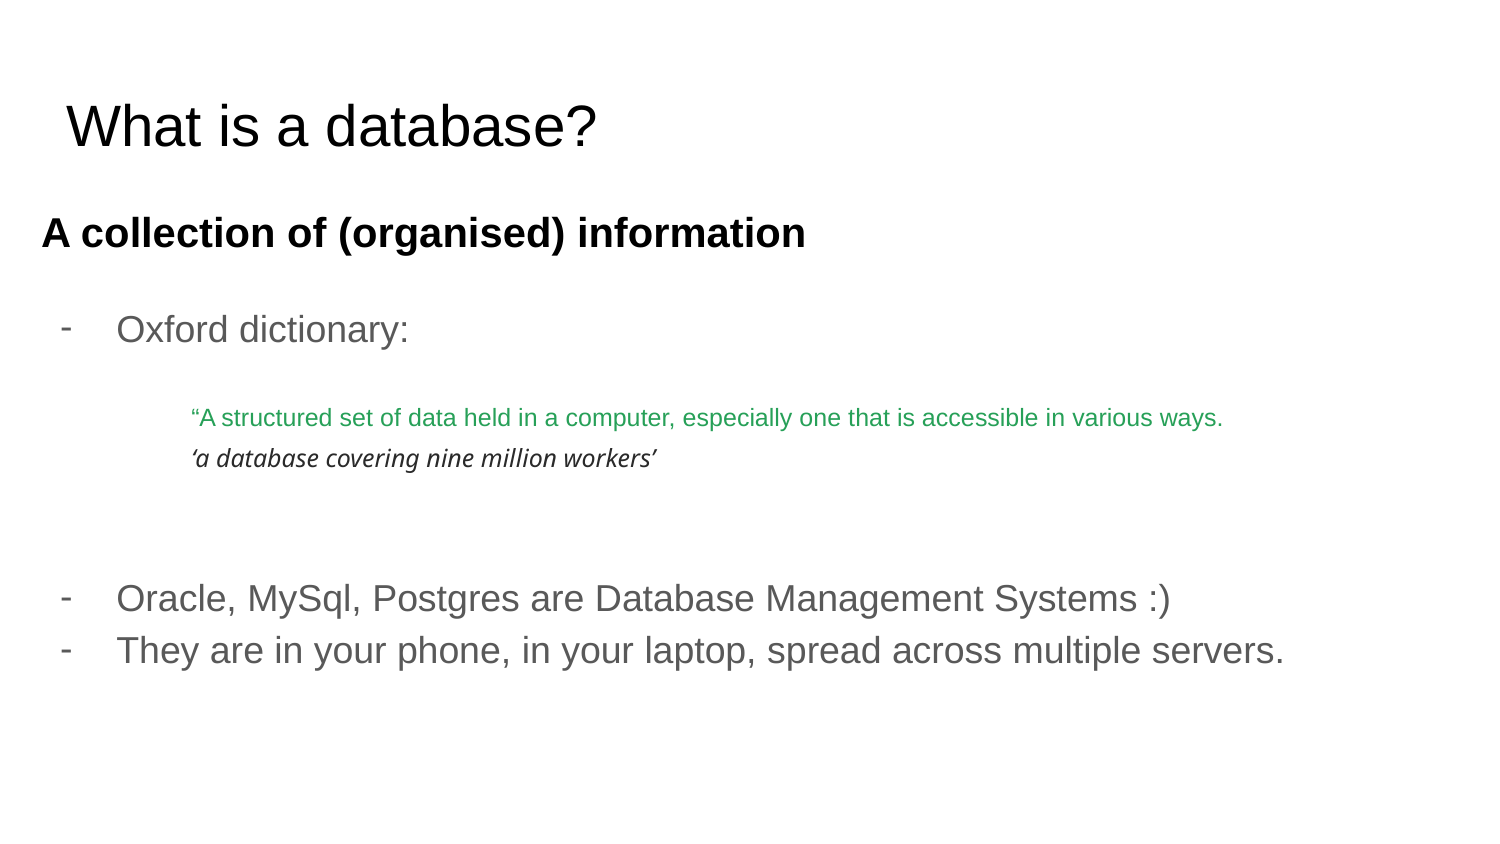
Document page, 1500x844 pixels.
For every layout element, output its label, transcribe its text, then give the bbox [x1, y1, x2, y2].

title What is a database? [51, 72, 1449, 167]
text_box A collection of (organised) information [26, 190, 1494, 308]
list Oxford dictionary: “A structured set of data held in a computer, especially one that is accessible in various ways. ‘a database covering nine million workers’ Oracle, MySql, Postgres are Database Management Systems :) They are in your phone, in your laptop, spread across multiple servers. [26, 308, 1424, 765]
